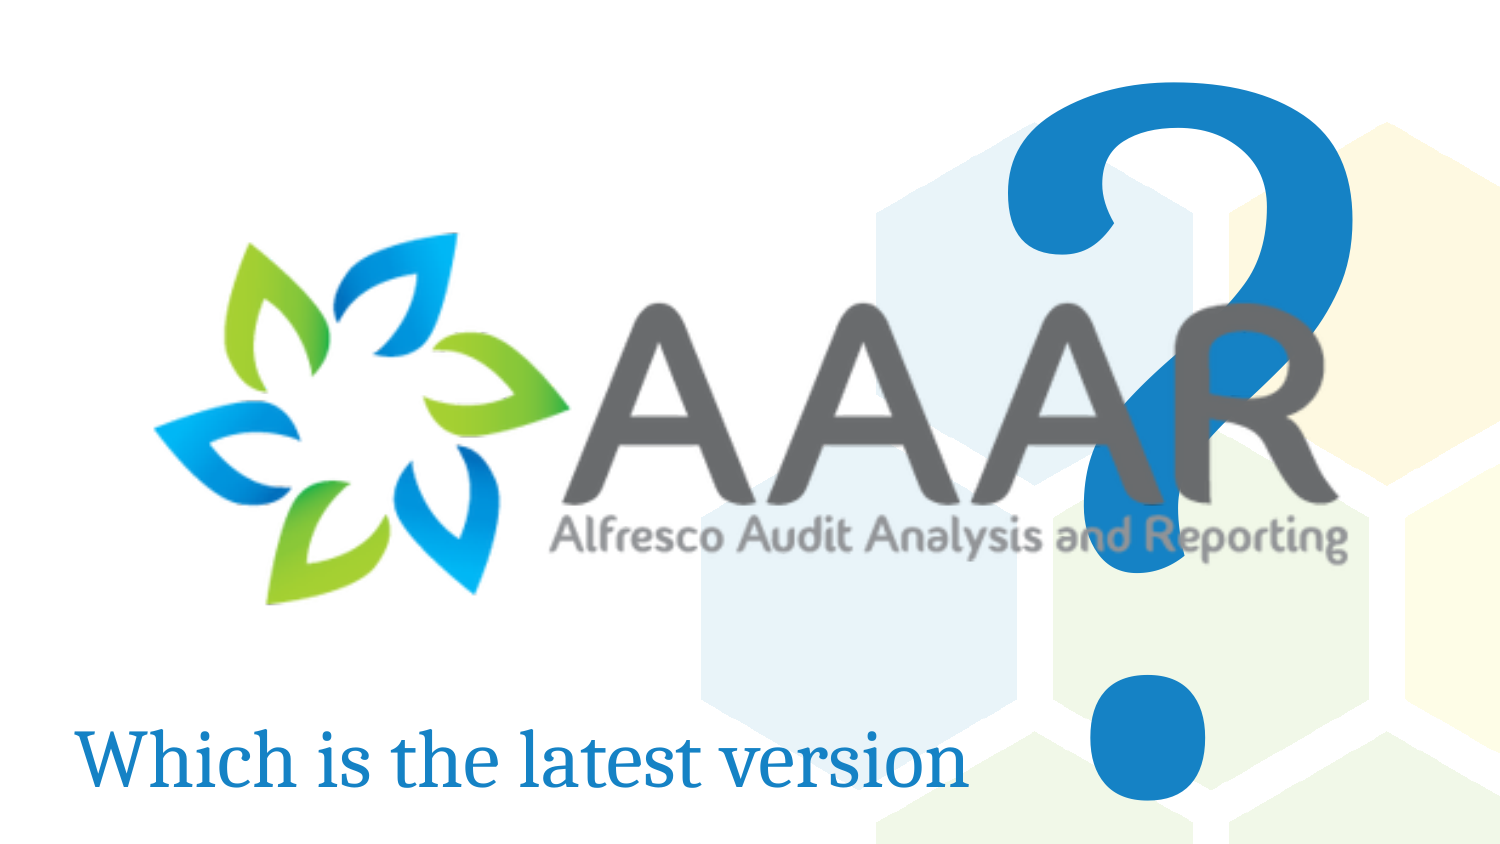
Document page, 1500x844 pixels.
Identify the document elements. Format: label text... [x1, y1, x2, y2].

text_box Which is the latest version [60, 705, 1246, 844]
picture [0, 0, 1358, 844]
text_box ? [967, 0, 1500, 844]
